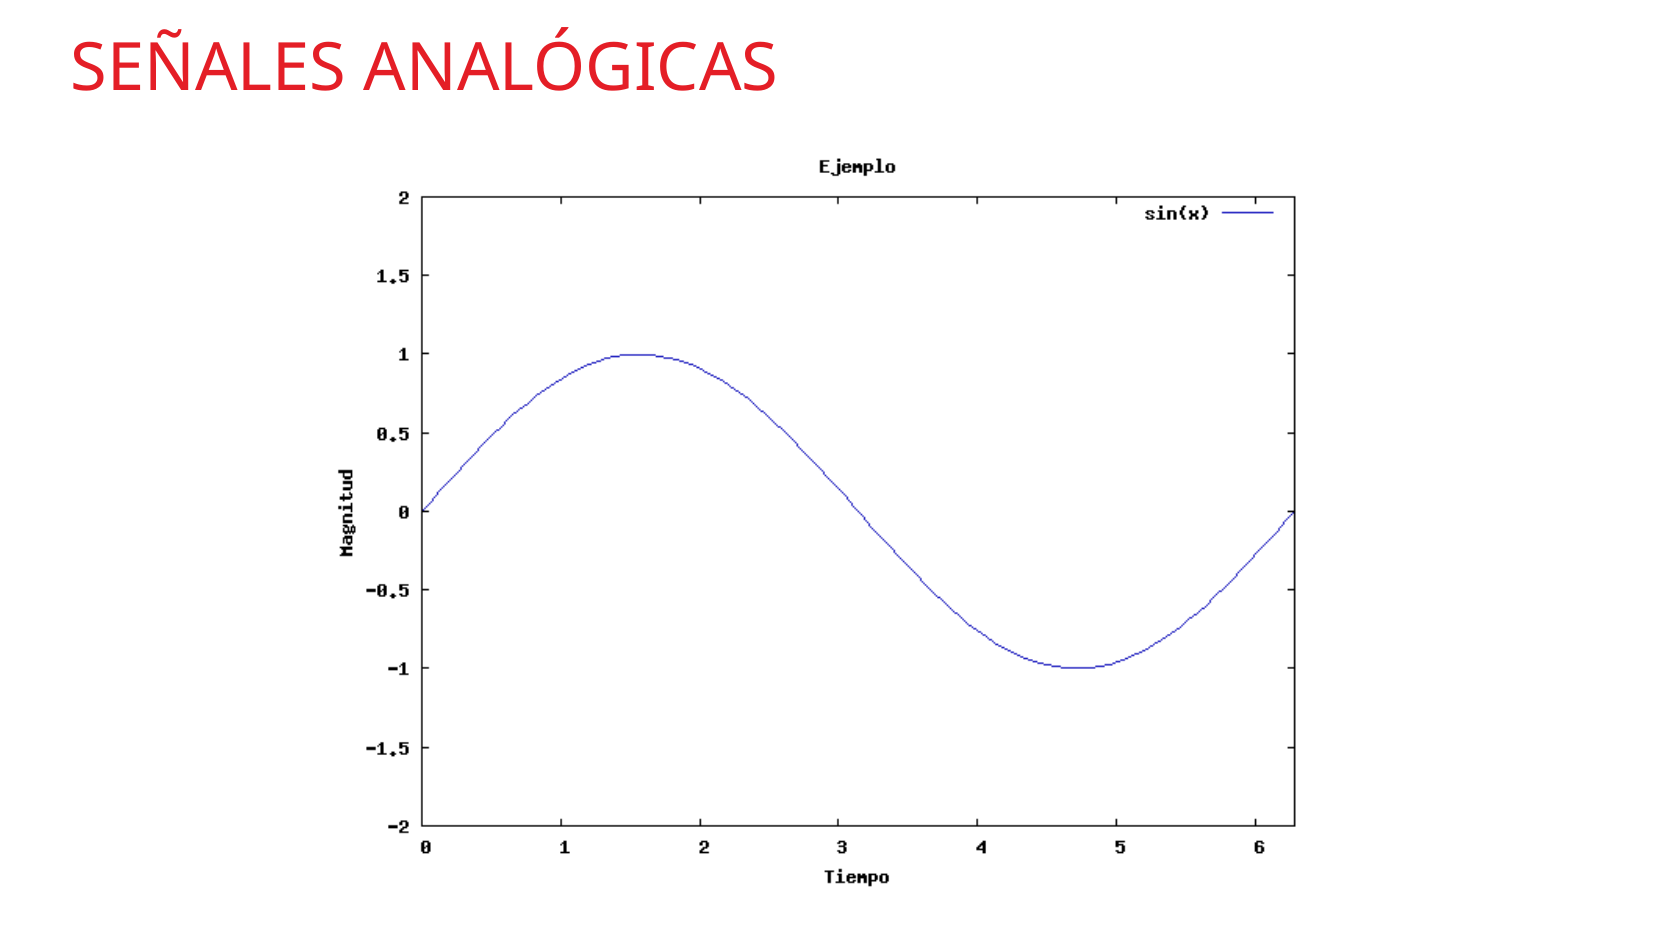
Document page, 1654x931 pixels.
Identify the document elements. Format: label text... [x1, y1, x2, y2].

picture [326, 137, 1327, 888]
title SEÑALES ANALÓGICAS [70, 11, 1347, 118]
